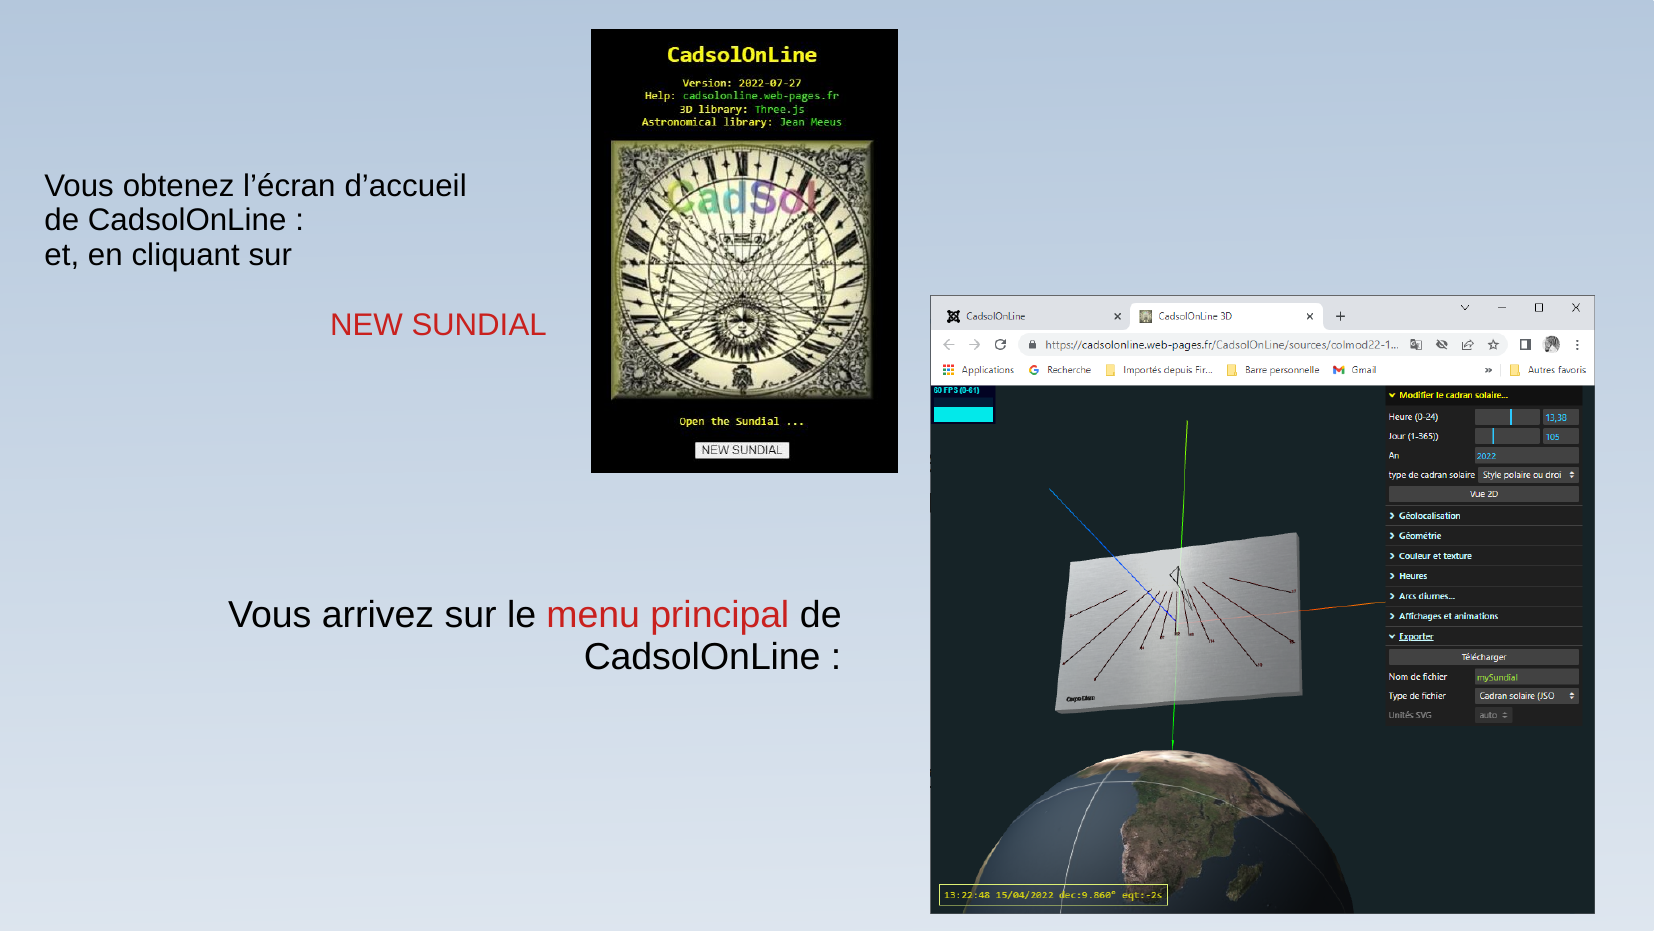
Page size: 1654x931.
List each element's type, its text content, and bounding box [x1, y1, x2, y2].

picture [930, 295, 1595, 914]
text_box Vous obtenez l’écran d’accueil de CadsolOnLine : et, en cliquant sur NEW SUNDIAL Vous arrivez sur le menu principal de CadsolOnLine : [29, 34, 857, 916]
picture [591, 29, 898, 473]
